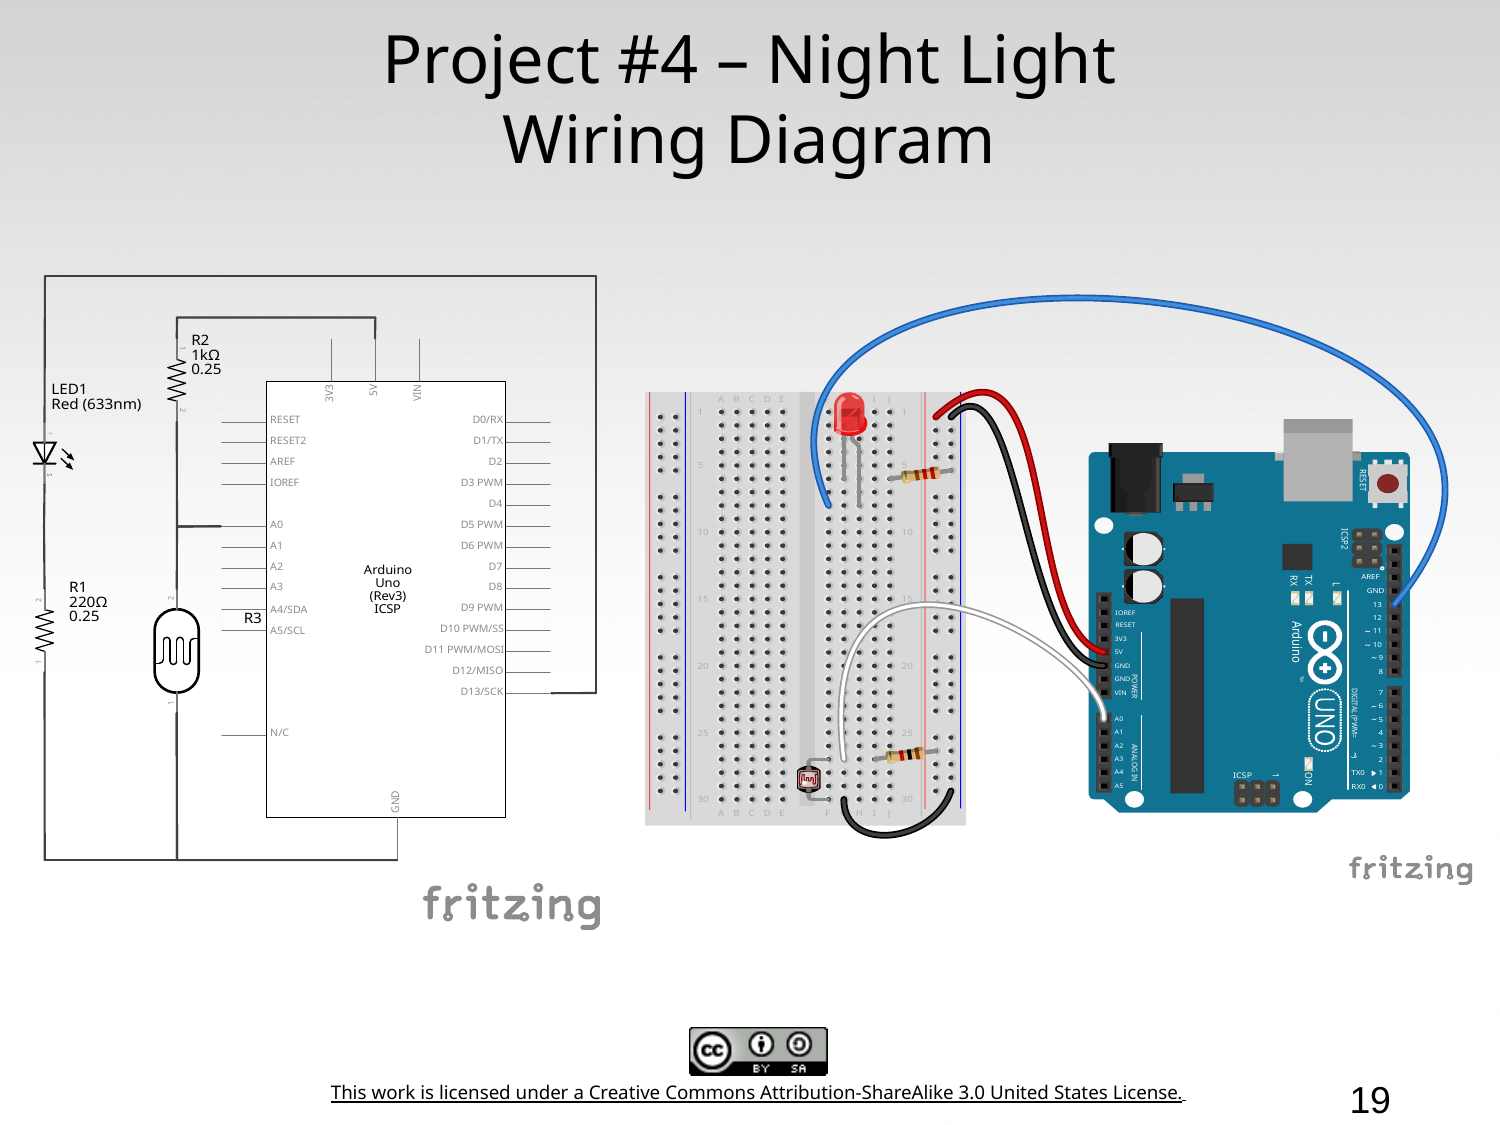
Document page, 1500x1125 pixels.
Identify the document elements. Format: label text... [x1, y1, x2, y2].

title Project #4 – Night Light Wiring Diagram [112, 2, 1388, 190]
picture [0, 0, 1500, 1125]
